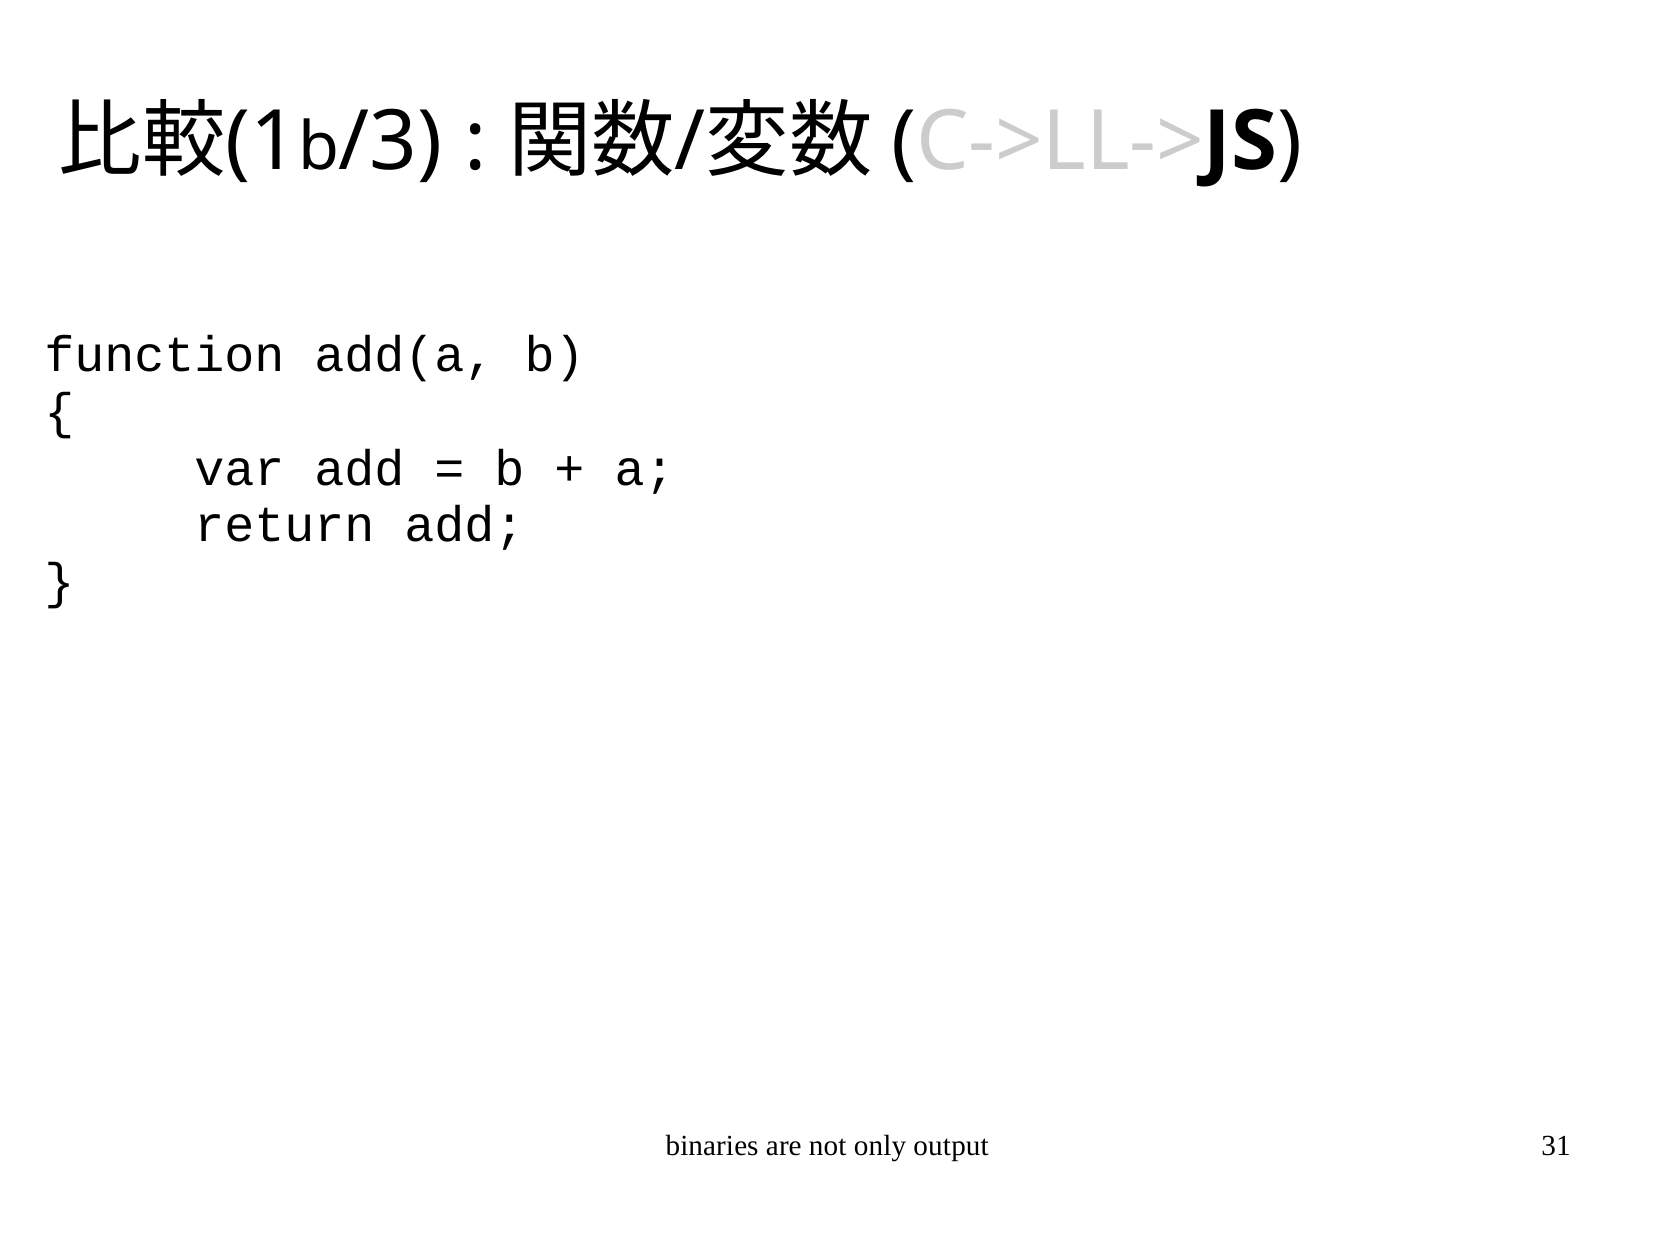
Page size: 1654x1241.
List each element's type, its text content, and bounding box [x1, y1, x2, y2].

title 比較(1b/3) : 関数/変数 (C->LL->JS) [59, 29, 1548, 237]
text_box function add(a, b) { var add = b + a; return add; } [29, 265, 1565, 1004]
